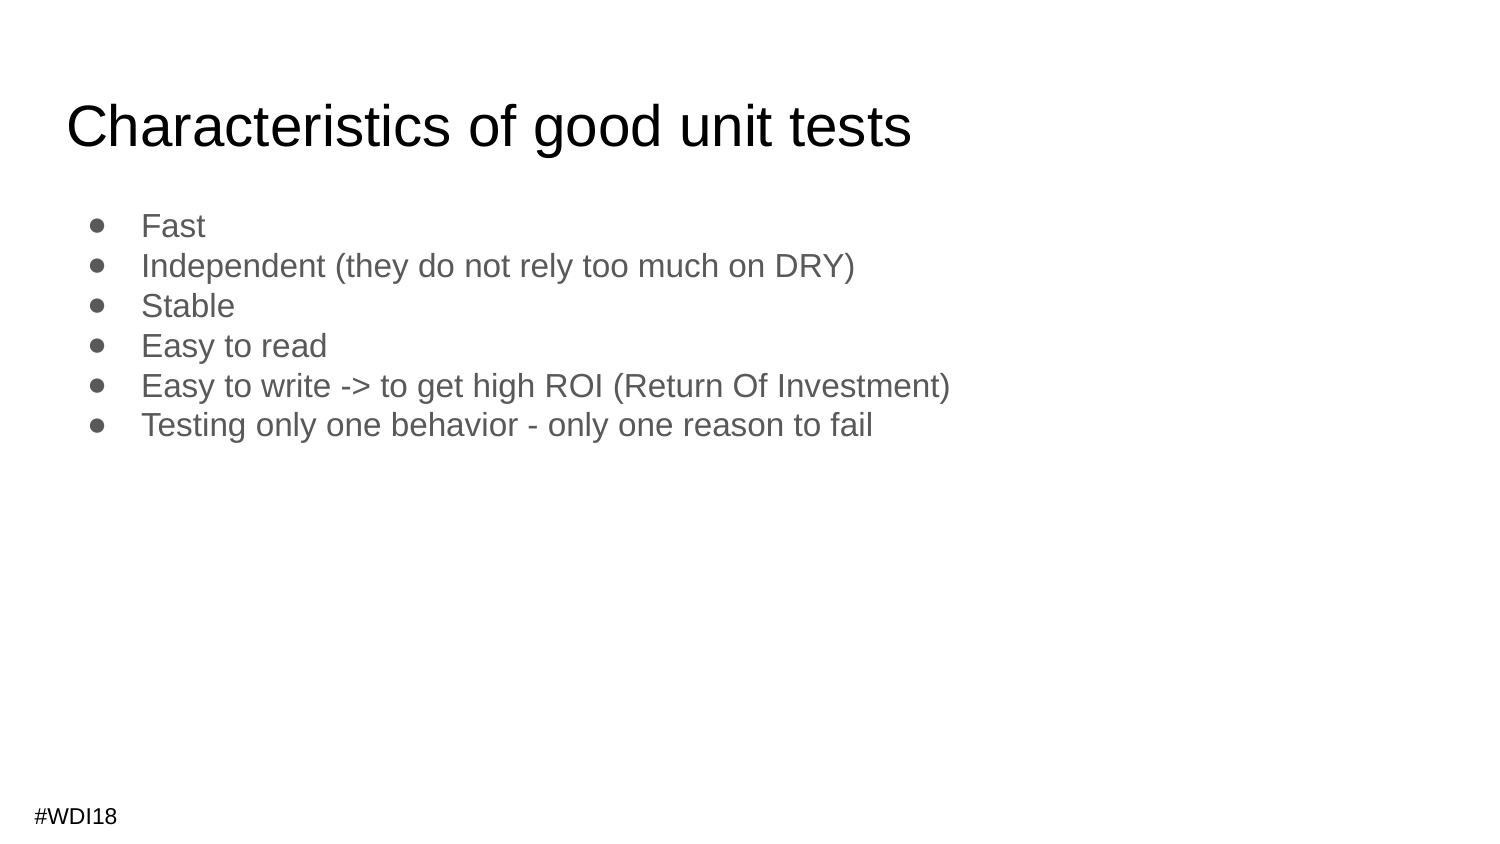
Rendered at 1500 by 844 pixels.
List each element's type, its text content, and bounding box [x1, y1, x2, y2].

title Characteristics of good unit tests [51, 72, 1449, 167]
text_box #WDI18 [0, 786, 247, 844]
list Fast Independent (they do not rely too much on DRY) Stable Easy to read Easy to write -> to get high ROI (Return Of Investment) Testing only one behavior - only one reason to fail [51, 189, 1449, 641]
